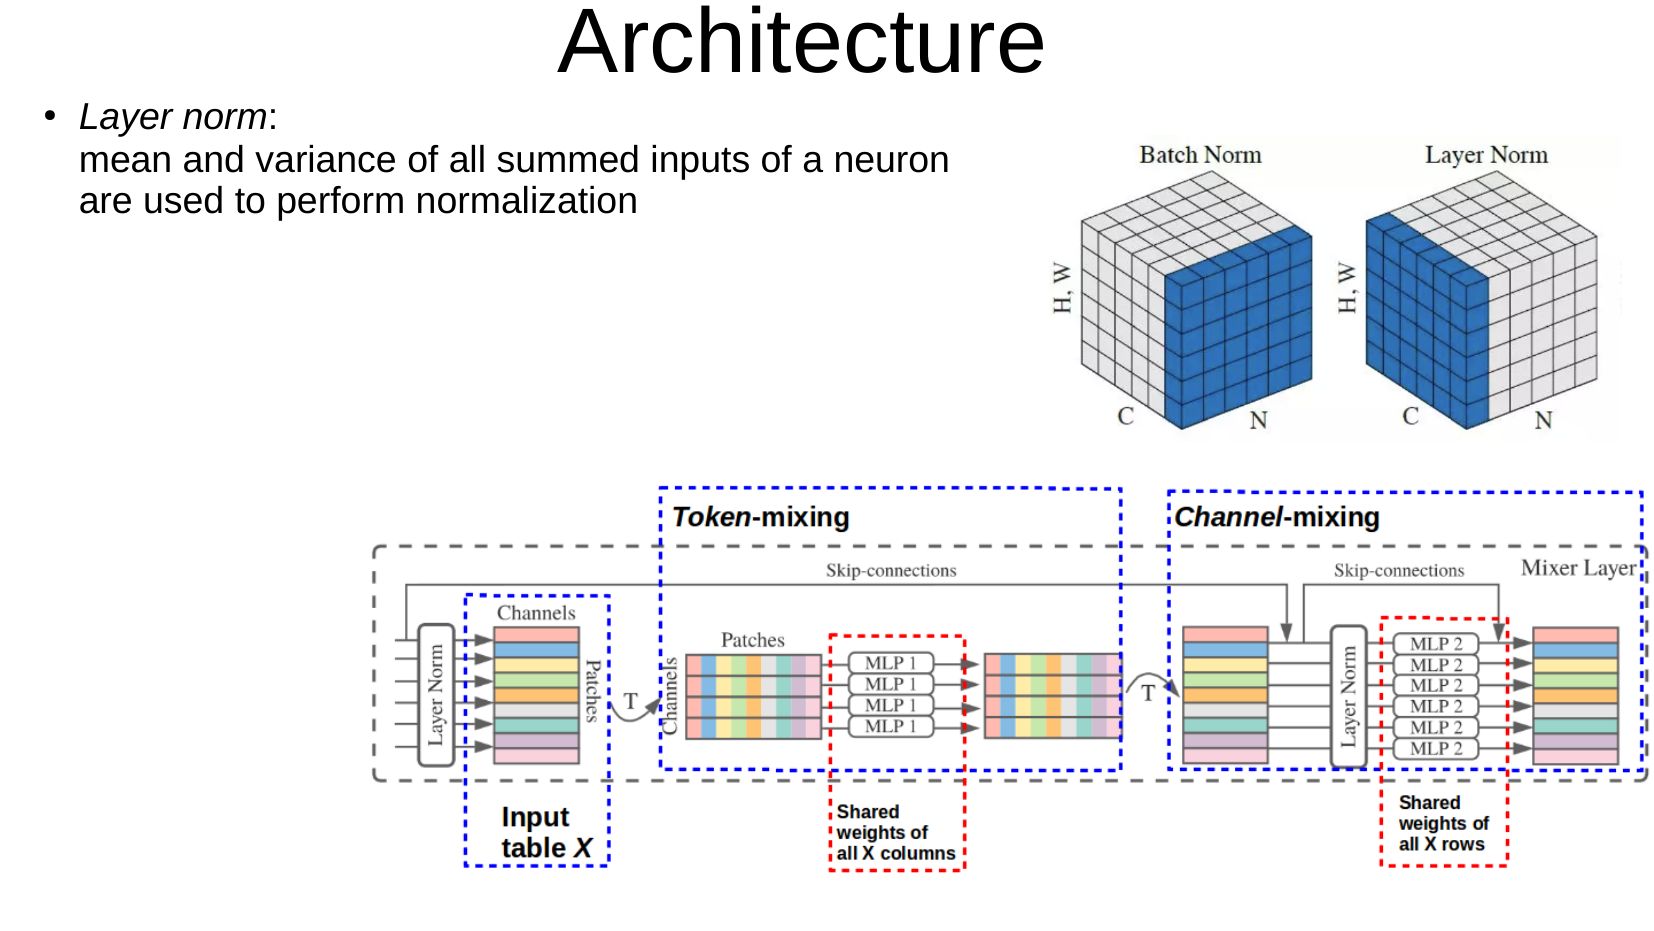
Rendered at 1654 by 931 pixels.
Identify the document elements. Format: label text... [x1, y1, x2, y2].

text_box Layer norm: mean and variance of all summed inputs of a neuron are used to perform normalization [28, 88, 976, 272]
title Architecture [58, 0, 1547, 119]
picture [364, 49, 1654, 931]
